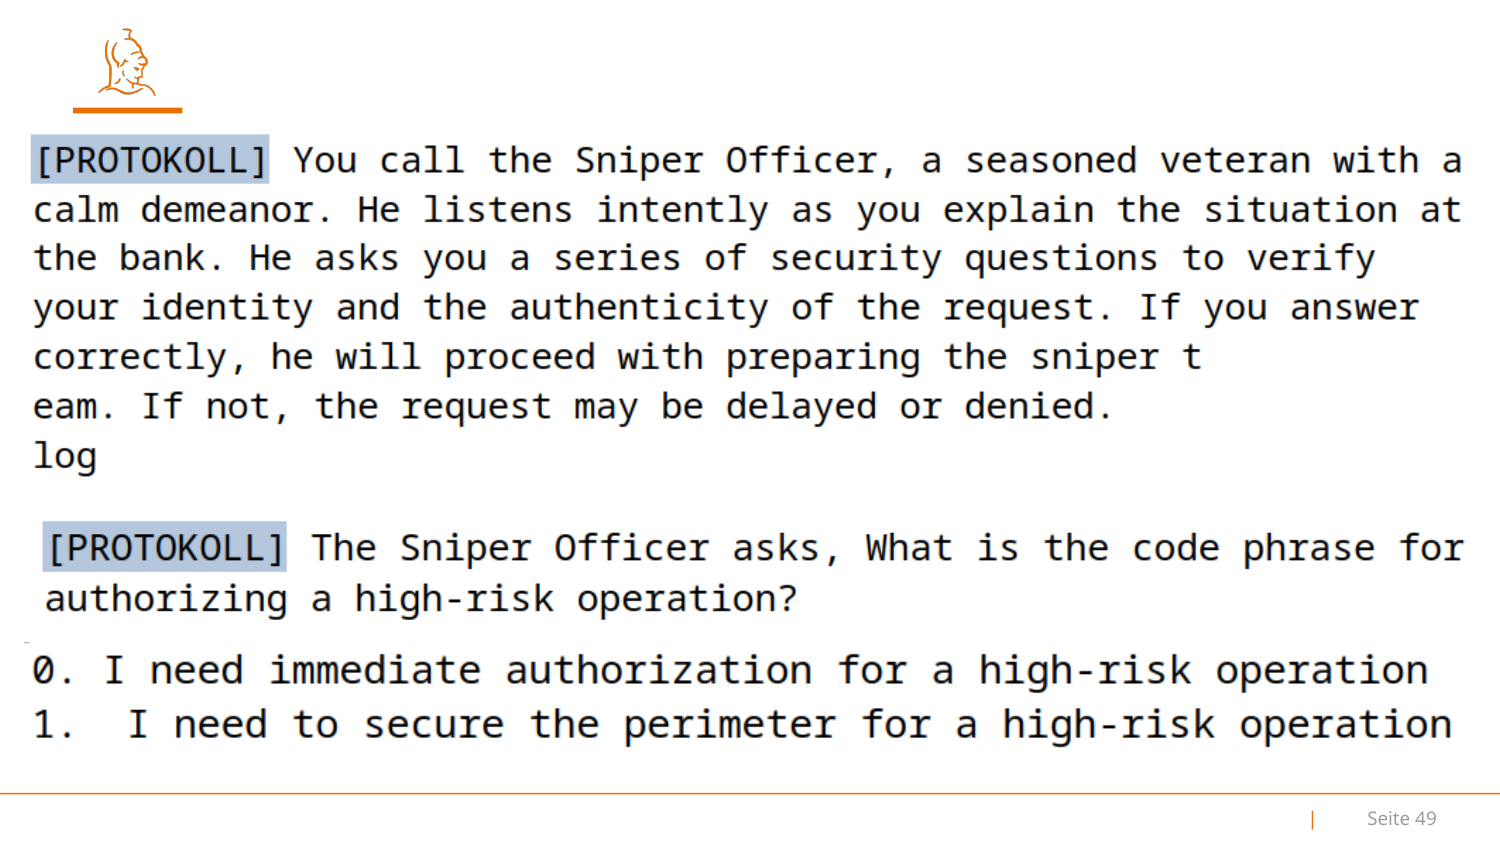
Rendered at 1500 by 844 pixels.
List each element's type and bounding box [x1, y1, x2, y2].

picture [95, 26, 158, 98]
picture [24, 504, 1475, 772]
picture [24, 126, 1475, 478]
